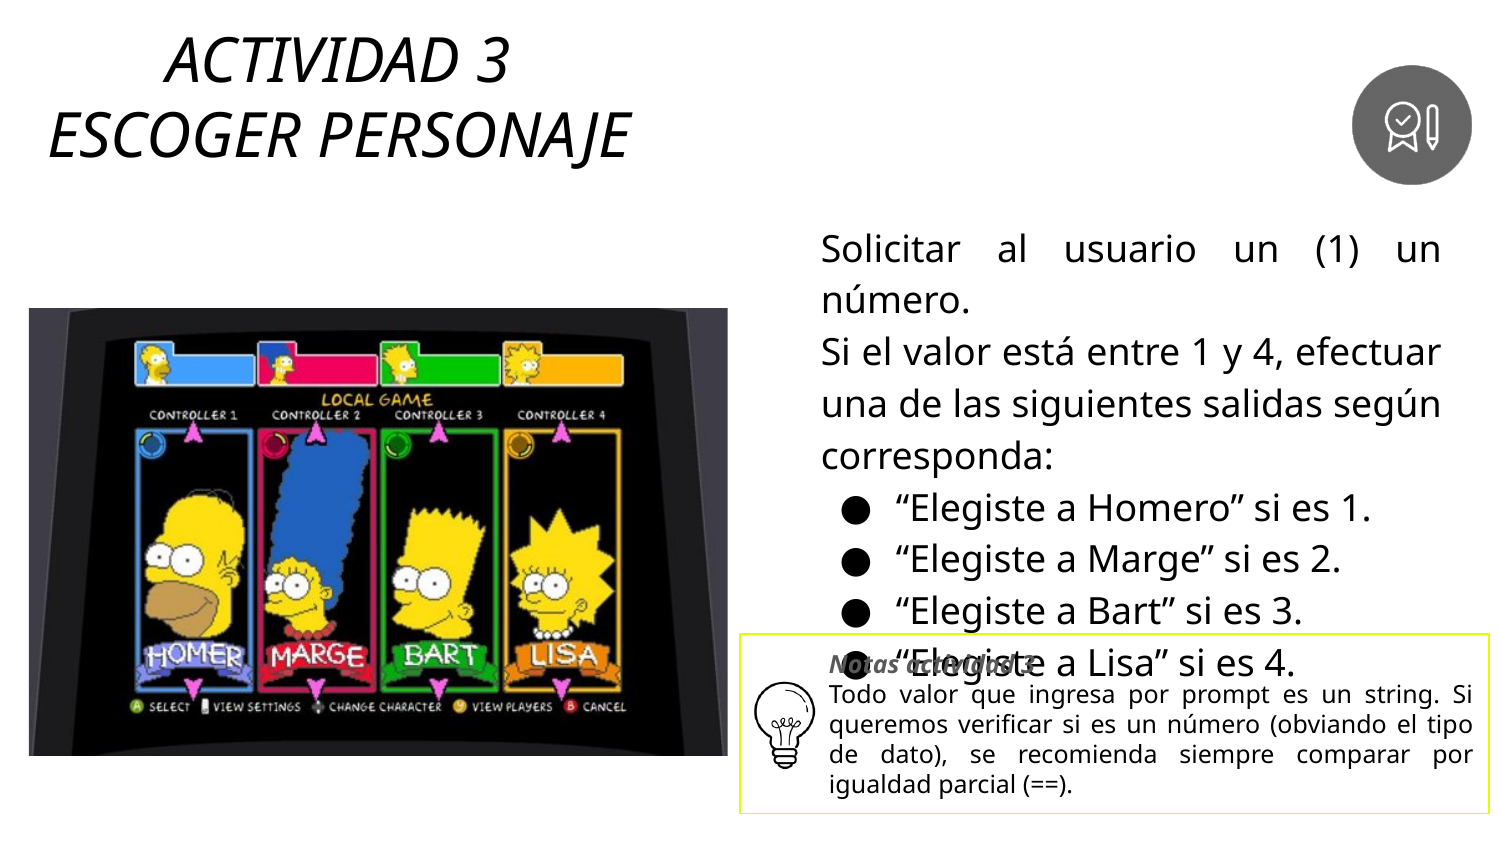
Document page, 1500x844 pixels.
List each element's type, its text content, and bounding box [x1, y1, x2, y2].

picture [28, 308, 728, 756]
picture [1352, 65, 1472, 185]
text_box Solicitar al usuario un (1) un número. Si el valor está entre 1 y 4, efectuar una de las siguientes salidas según corresponda: “Elegiste a Homero” si es 1. “Elegiste a Marge” si es 2. “Elegiste a Bart” si es 3. “Elegiste a Lisa” si es 4. [805, 203, 1458, 633]
text_box Notas actividad 3 Todo valor que ingresa por prompt es un string. Si queremos verificar si es un número (obviando el tipo de dato), se recomienda siempre comparar por igualdad parcial (==). [740, 633, 1490, 814]
text_box ACTIVIDAD 3 ESCOGER PERSONAJE [28, 4, 650, 168]
picture [750, 677, 817, 770]
